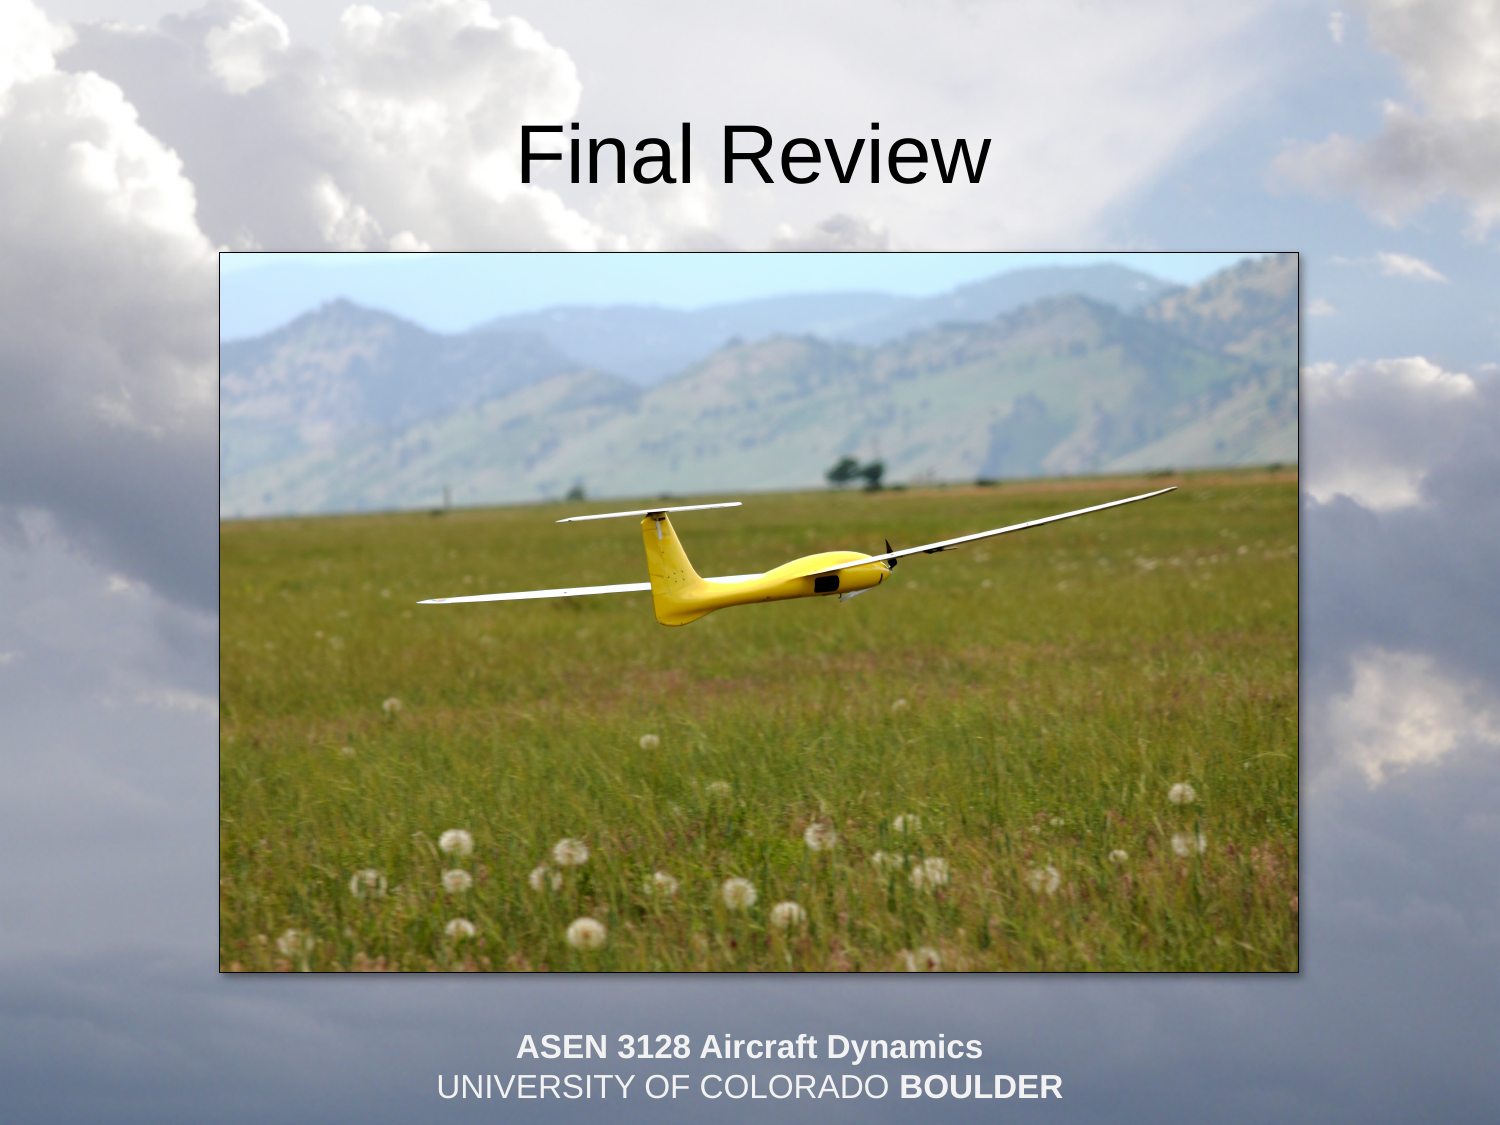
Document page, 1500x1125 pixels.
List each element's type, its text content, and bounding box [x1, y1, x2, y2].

title Final Review [116, 29, 1392, 271]
picture [0, 0, 1500, 1125]
text_box ASEN 3128 Aircraft Dynamics UNIVERSITY OF COLORADO BOULDER [421, 1017, 1079, 1113]
